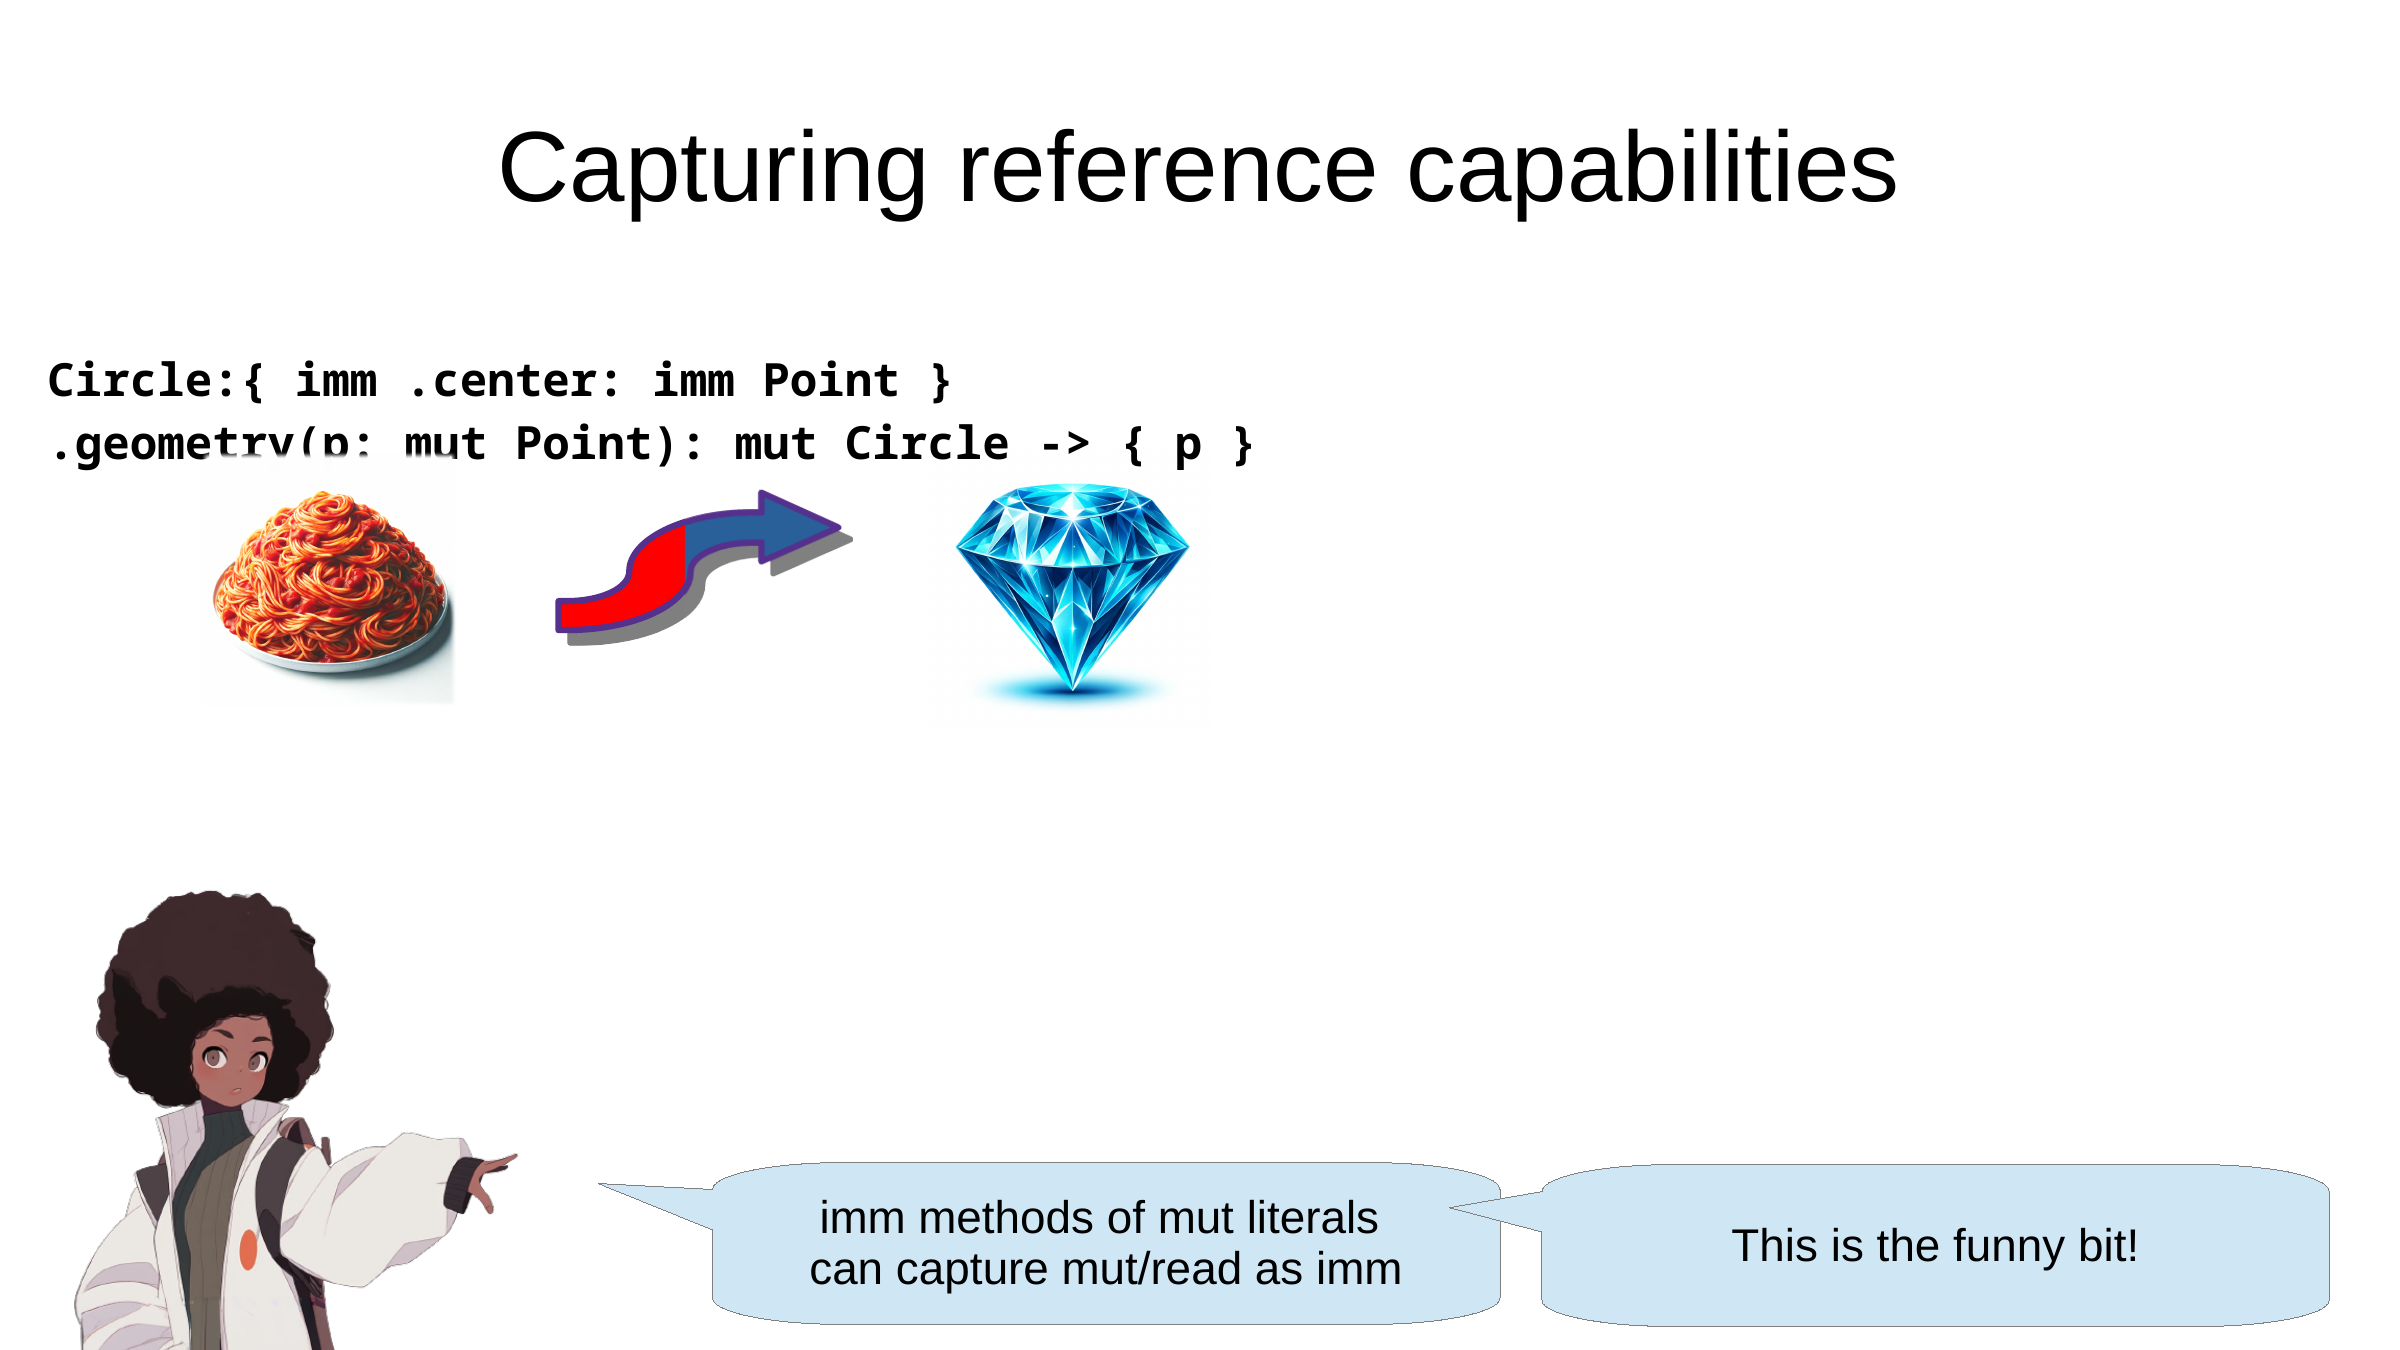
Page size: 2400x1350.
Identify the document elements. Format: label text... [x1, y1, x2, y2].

title Capturing reference capabilities [120, 53, 2280, 277]
text_box [558, 522, 684, 631]
picture [201, 451, 457, 707]
picture [684, 489, 853, 646]
picture [0, 871, 553, 1350]
text_box This is the funny bit! [1449, 1164, 2330, 1327]
text_box imm methods of mut literals can capture mut/read as imm [598, 1162, 1501, 1325]
text_box Circle:{ imm .center: imm Point } .geometry(p: mut Point): mut Circle -> { p } [32, 277, 2358, 790]
